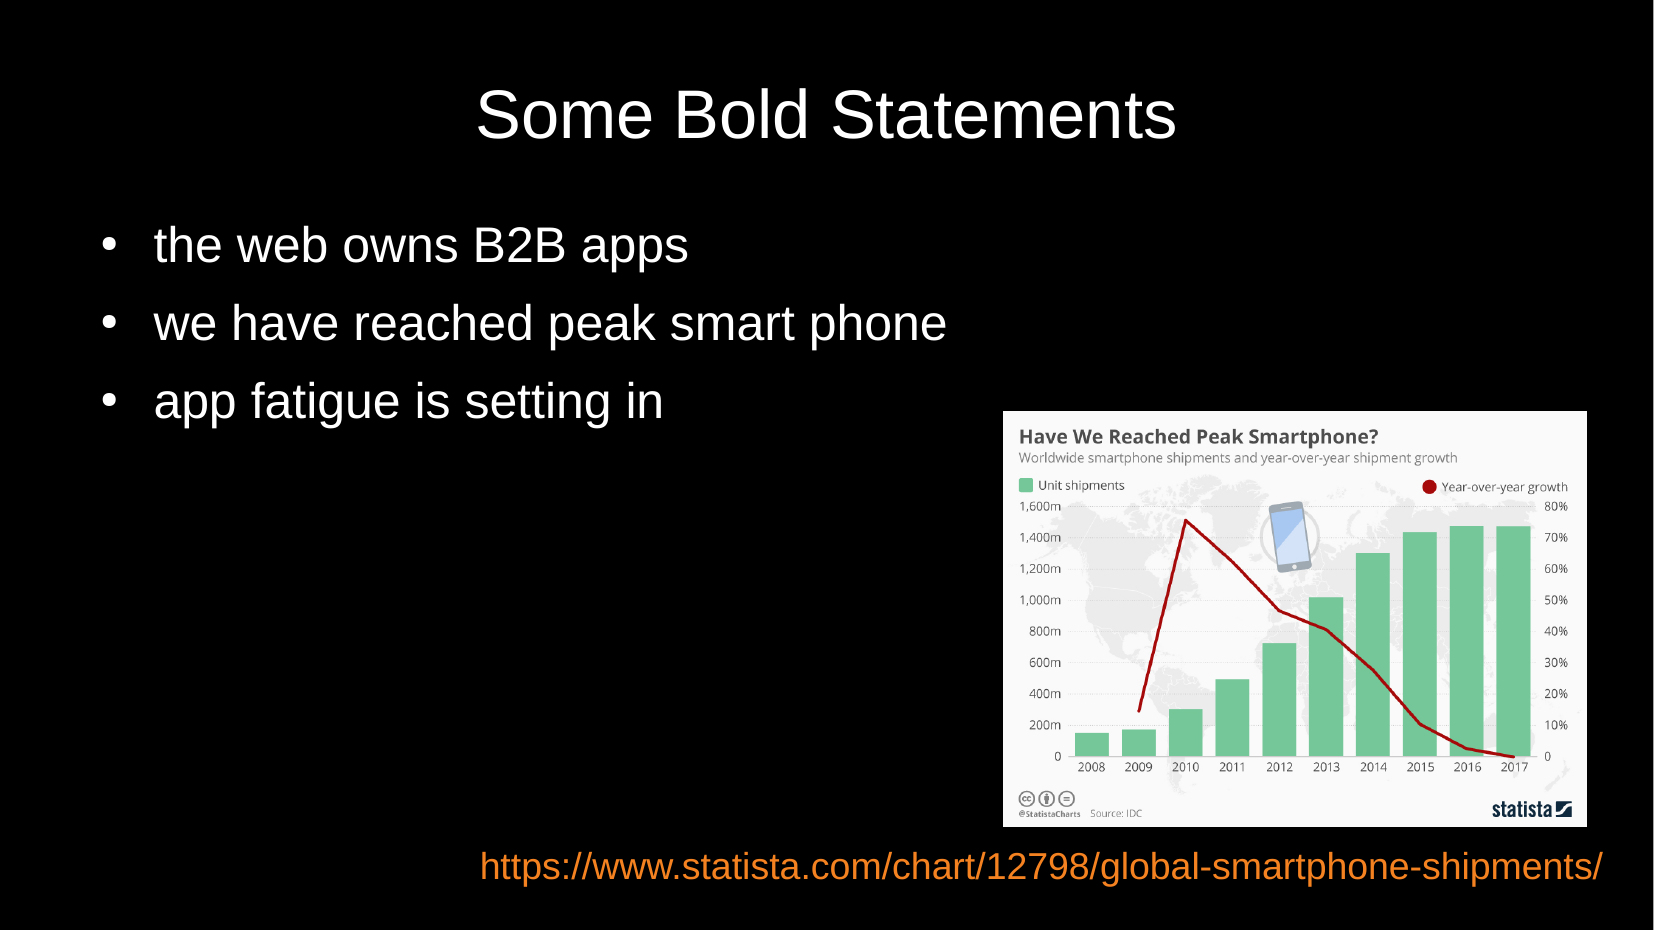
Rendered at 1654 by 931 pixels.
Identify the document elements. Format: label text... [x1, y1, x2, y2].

text_box https://www.statista.com/chart/12798/global-smartphone-shipments/ [464, 838, 1630, 909]
list the web owns B2B apps we have reached peak smart phone app fatigue is setting in [82, 217, 1571, 461]
title Some Bold Statements [82, 37, 1571, 193]
picture [1003, 411, 1587, 827]
